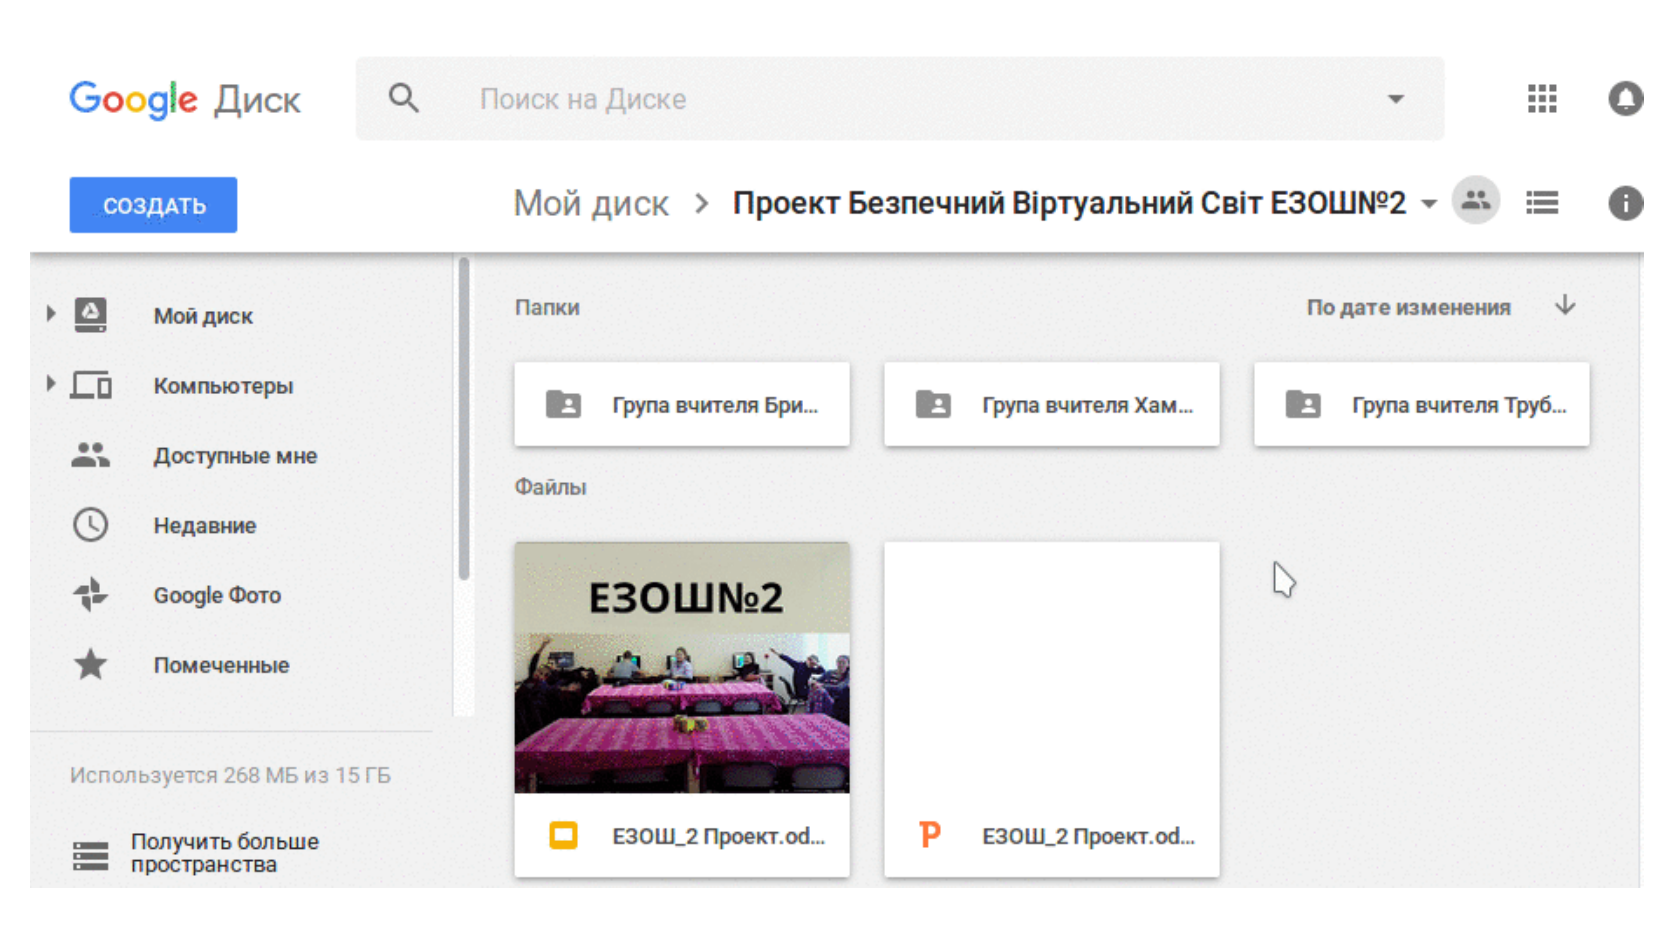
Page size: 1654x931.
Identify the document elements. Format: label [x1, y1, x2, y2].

picture [30, 50, 1644, 888]
